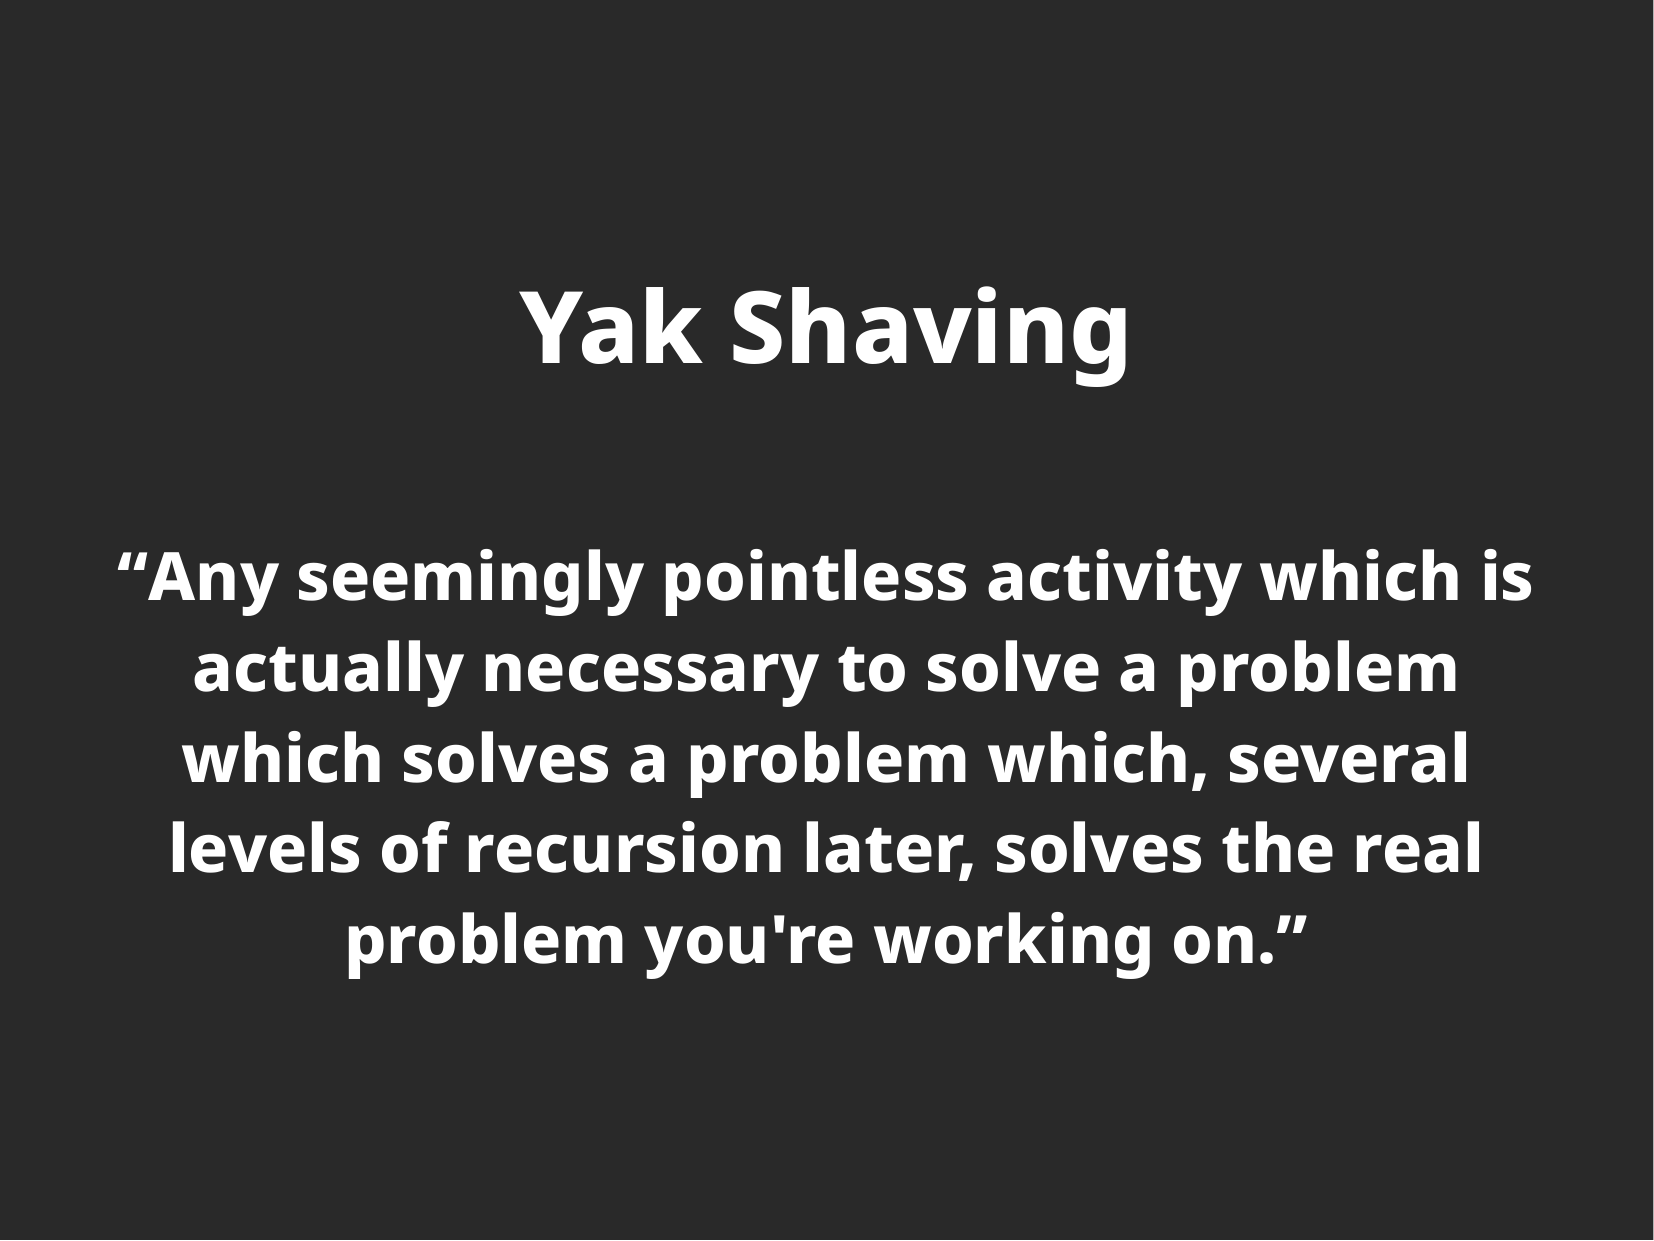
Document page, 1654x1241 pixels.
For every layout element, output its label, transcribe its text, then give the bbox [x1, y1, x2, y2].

subtitle Yak Shaving “Any seemingly pointless activity which is actually necessary to solve a problem which solves a problem which, several levels of recursion later, solves the real problem you're working on.” [82, 299, 1571, 941]
